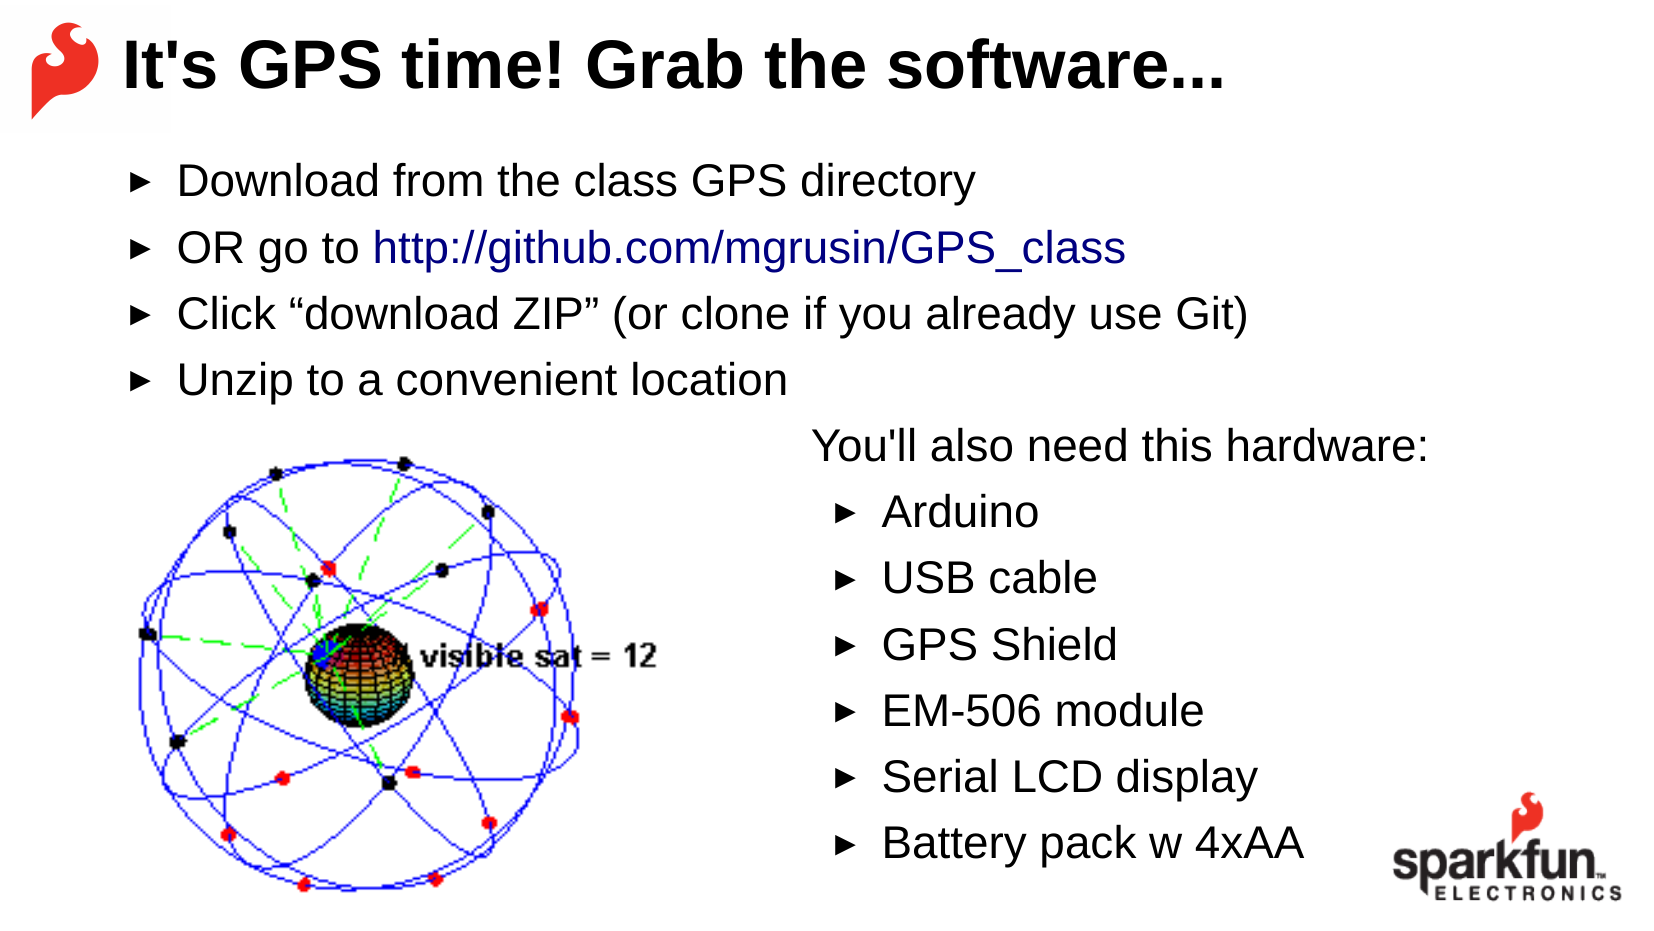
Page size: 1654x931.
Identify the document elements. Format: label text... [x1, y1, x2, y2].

list Download from the class GPS directory OR go to http://github.com/mgrusin/GPS_class Click “download ZIP” (or clone if you already use Git) Unzip to a convenient location [105, 155, 1595, 695]
title It's GPS time! Grab the software... [122, 26, 1546, 104]
picture [0, 5, 171, 133]
list You'll also need this hardware: Arduino USB cable GPS Shield EM-506 module Serial LCD display Battery pack w 4xAA [739, 419, 1605, 931]
picture [1605, 749, 1651, 926]
picture [109, 695, 723, 907]
